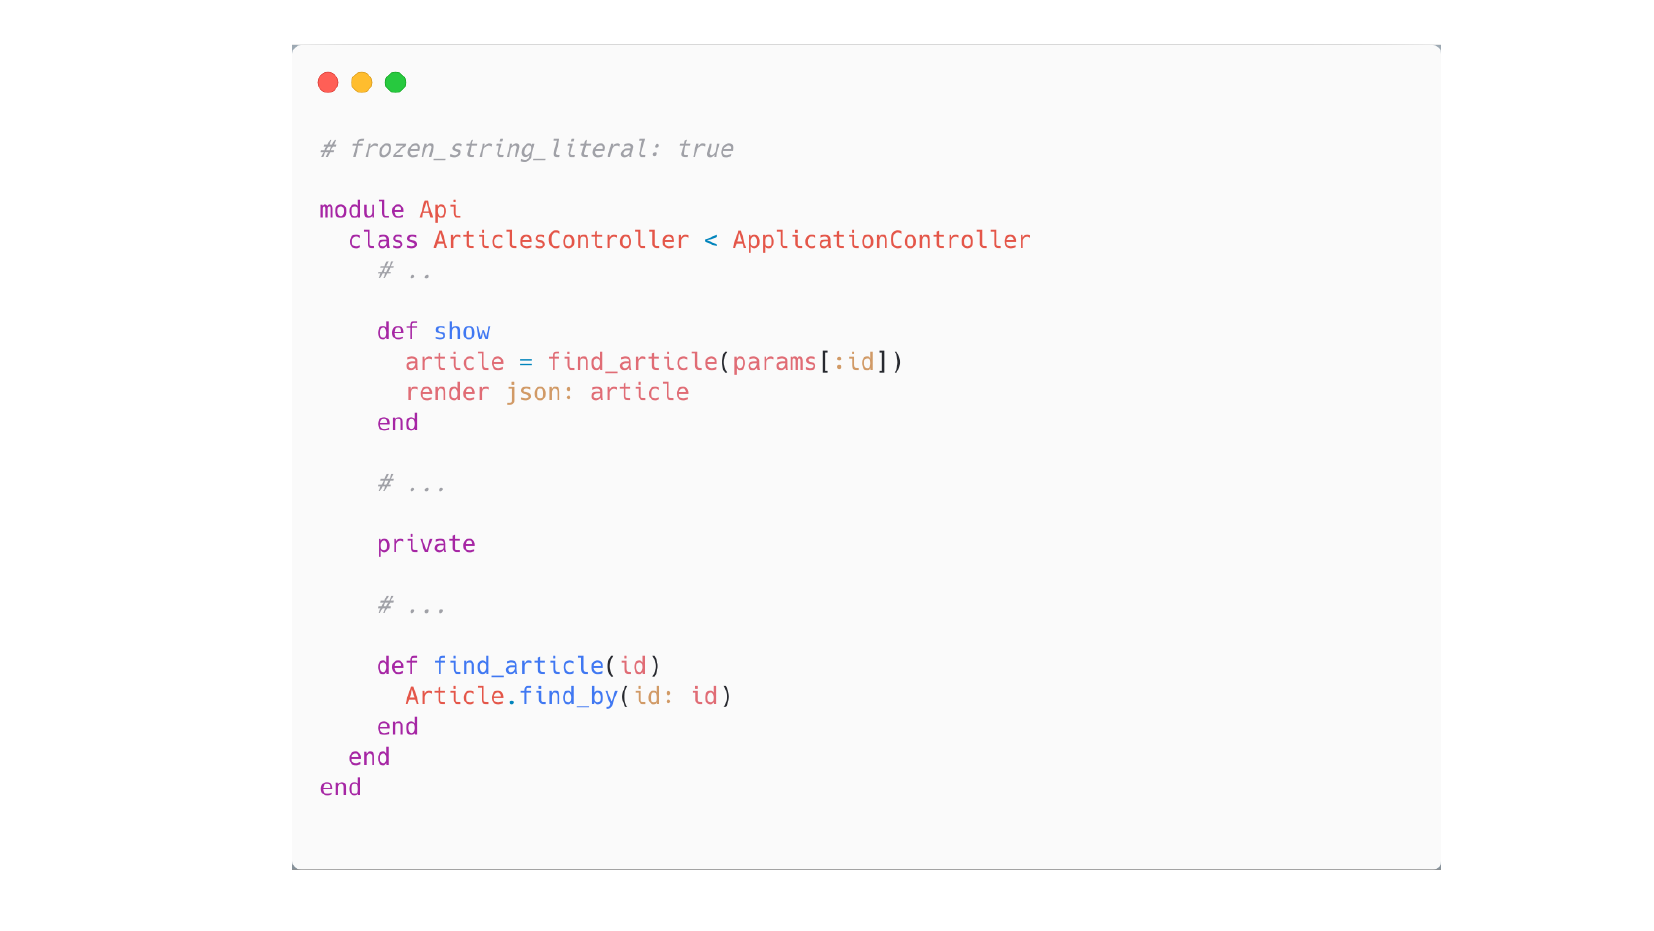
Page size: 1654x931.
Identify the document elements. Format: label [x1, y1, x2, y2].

picture [292, 44, 1441, 871]
